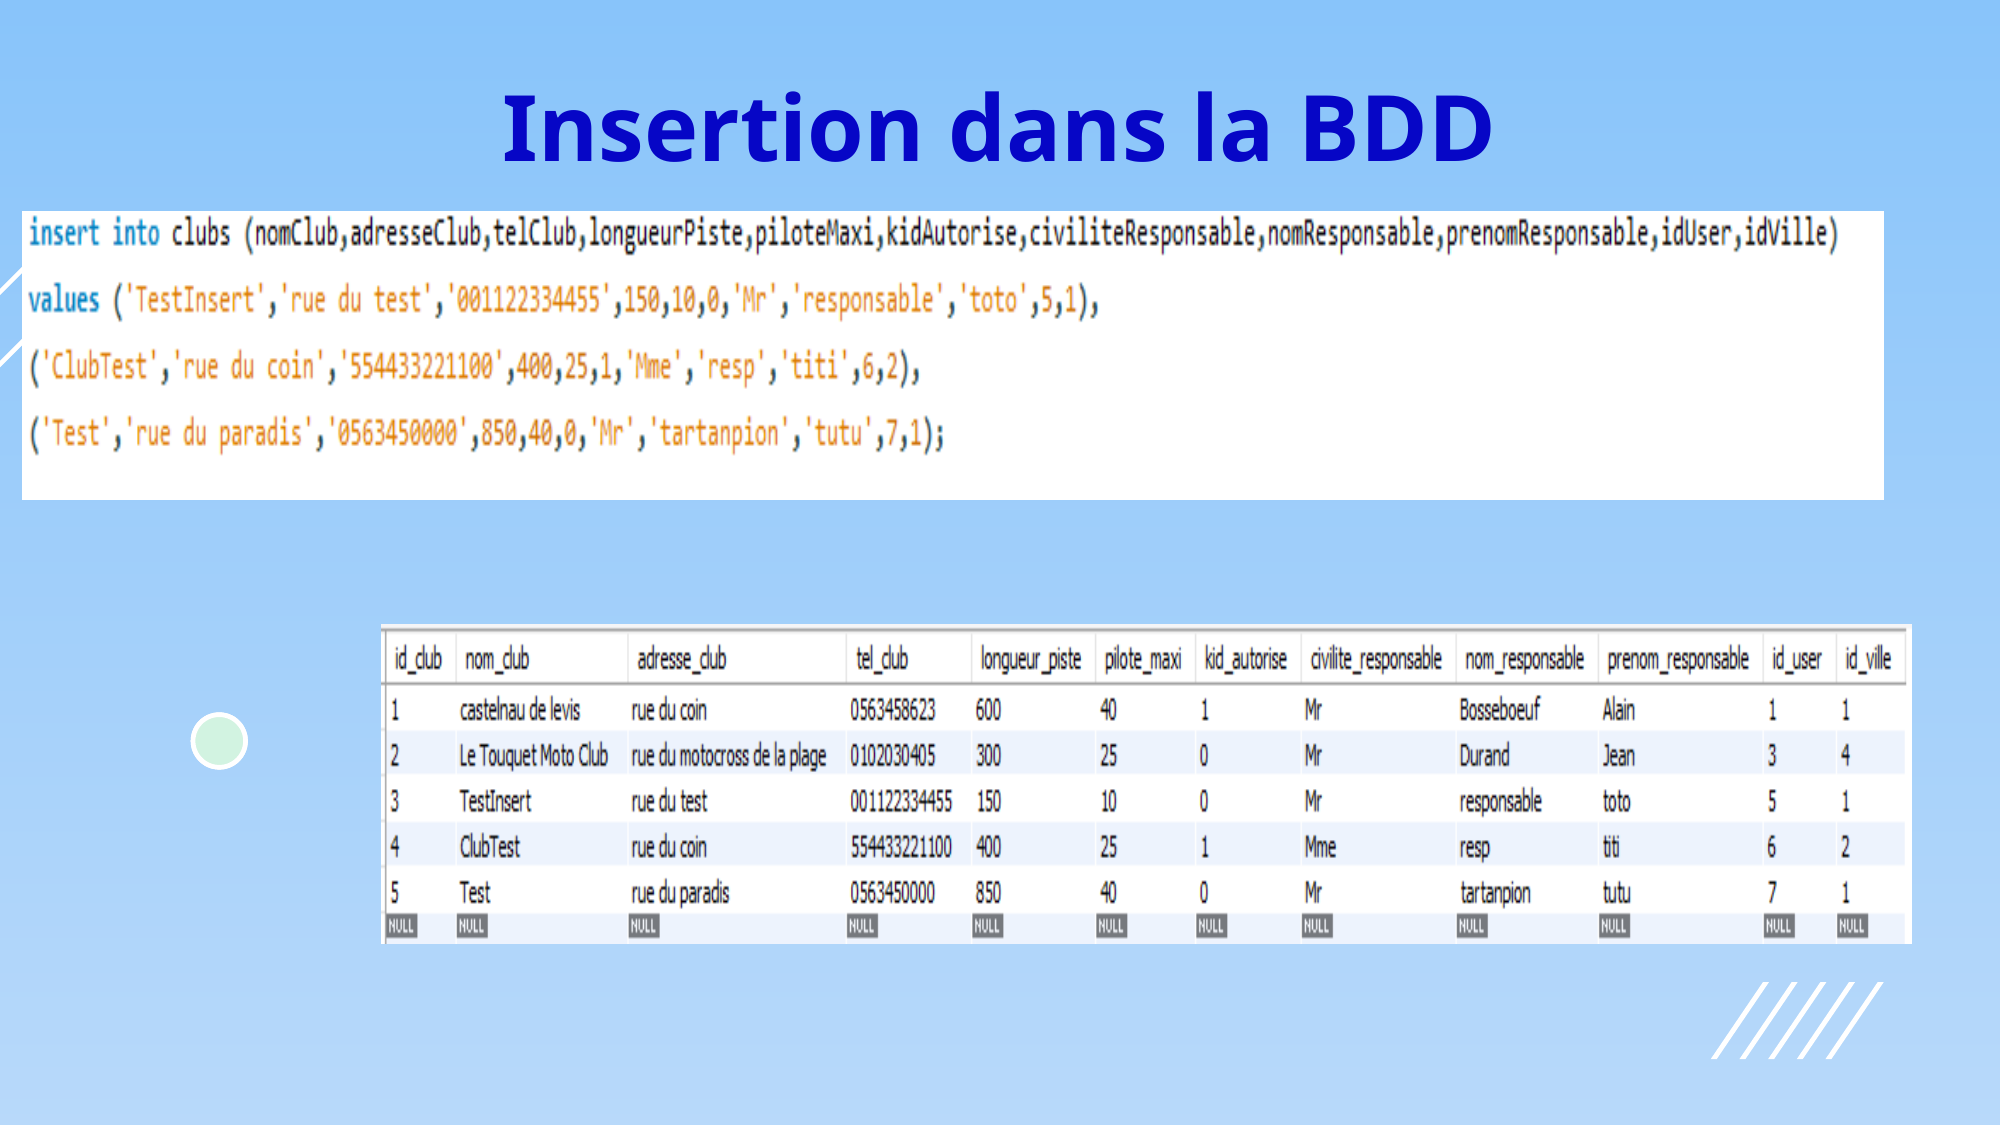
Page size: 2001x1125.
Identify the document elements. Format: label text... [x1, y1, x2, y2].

text_box Insertion dans la BDD [0, 0, 2000, 190]
text_box [0, 190, 2000, 1125]
picture [22, 211, 1884, 501]
picture [381, 624, 1912, 944]
